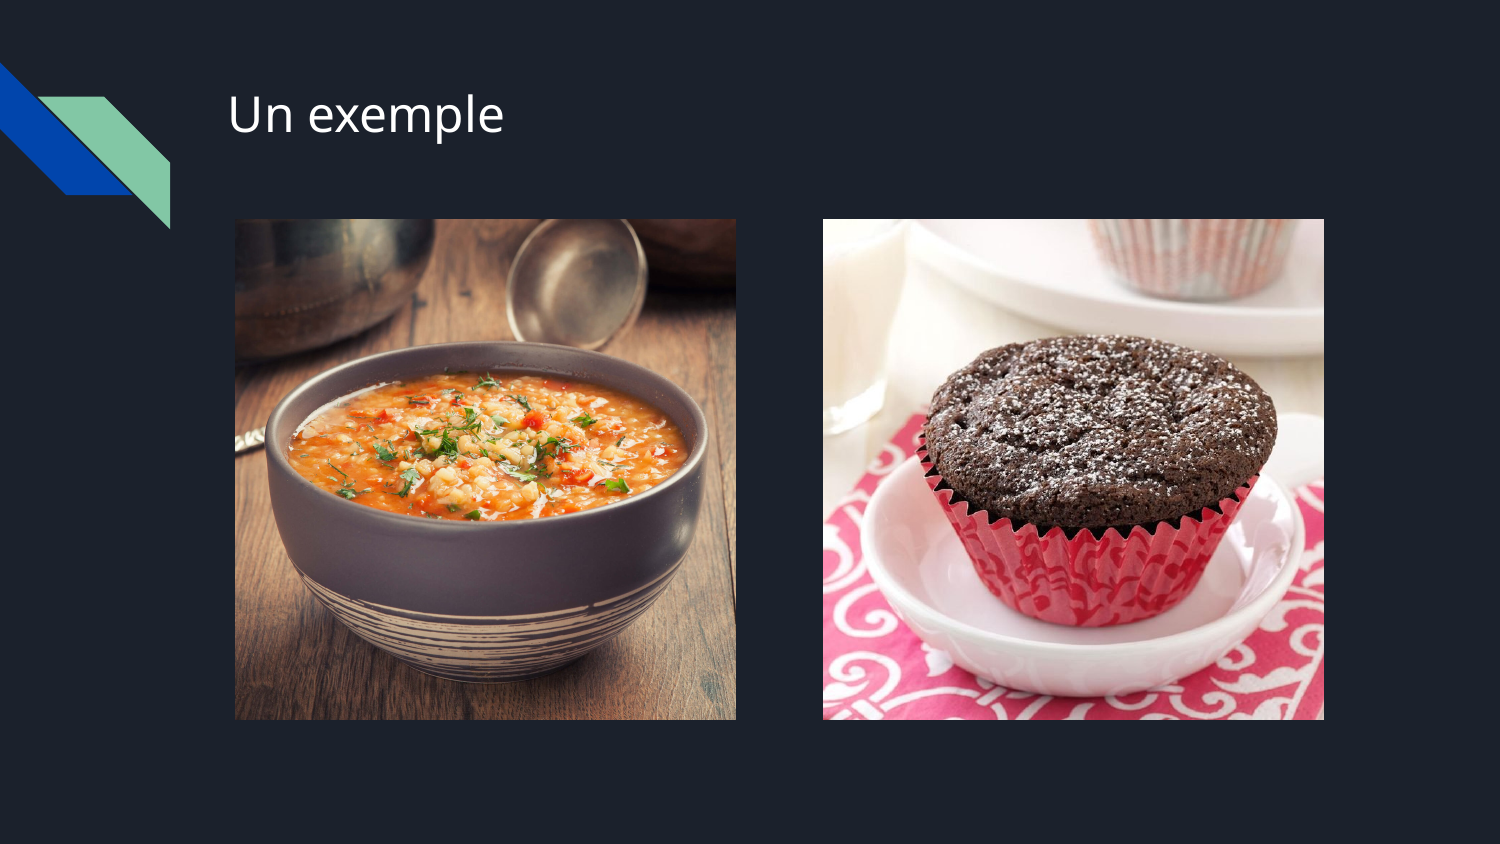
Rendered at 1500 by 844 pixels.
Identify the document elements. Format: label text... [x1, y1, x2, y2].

title Un exemple [212, 64, 1368, 163]
picture [823, 219, 1324, 720]
picture [235, 219, 736, 720]
